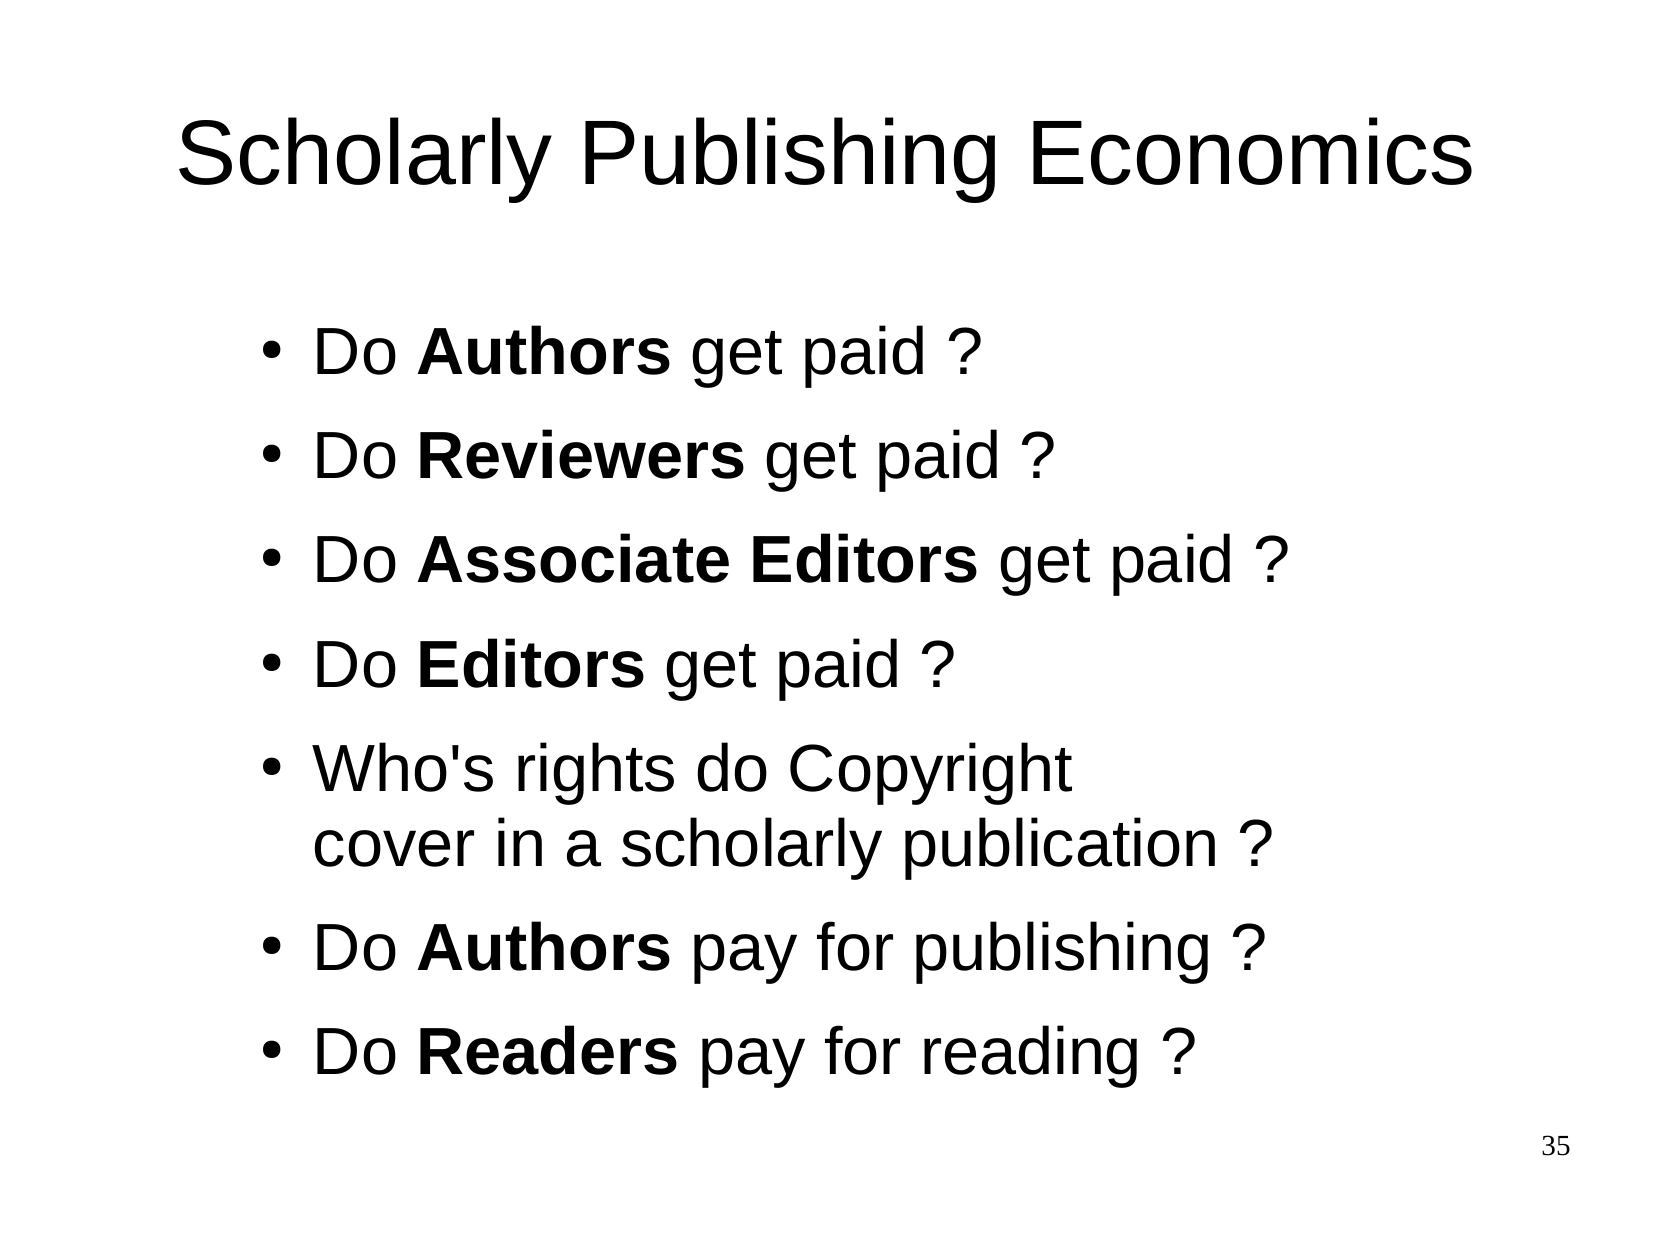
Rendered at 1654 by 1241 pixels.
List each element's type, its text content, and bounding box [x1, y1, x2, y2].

list Do Authors get paid ? Do Reviewers get paid ? Do Associate Editors get paid ? Do Editors get paid ? Who's rights do Copyright cover in a scholarly publication ? Do Authors pay for publishing ? Do Readers pay for reading ? [242, 313, 1435, 1118]
title Scholarly Publishing Economics [82, 56, 1571, 250]
